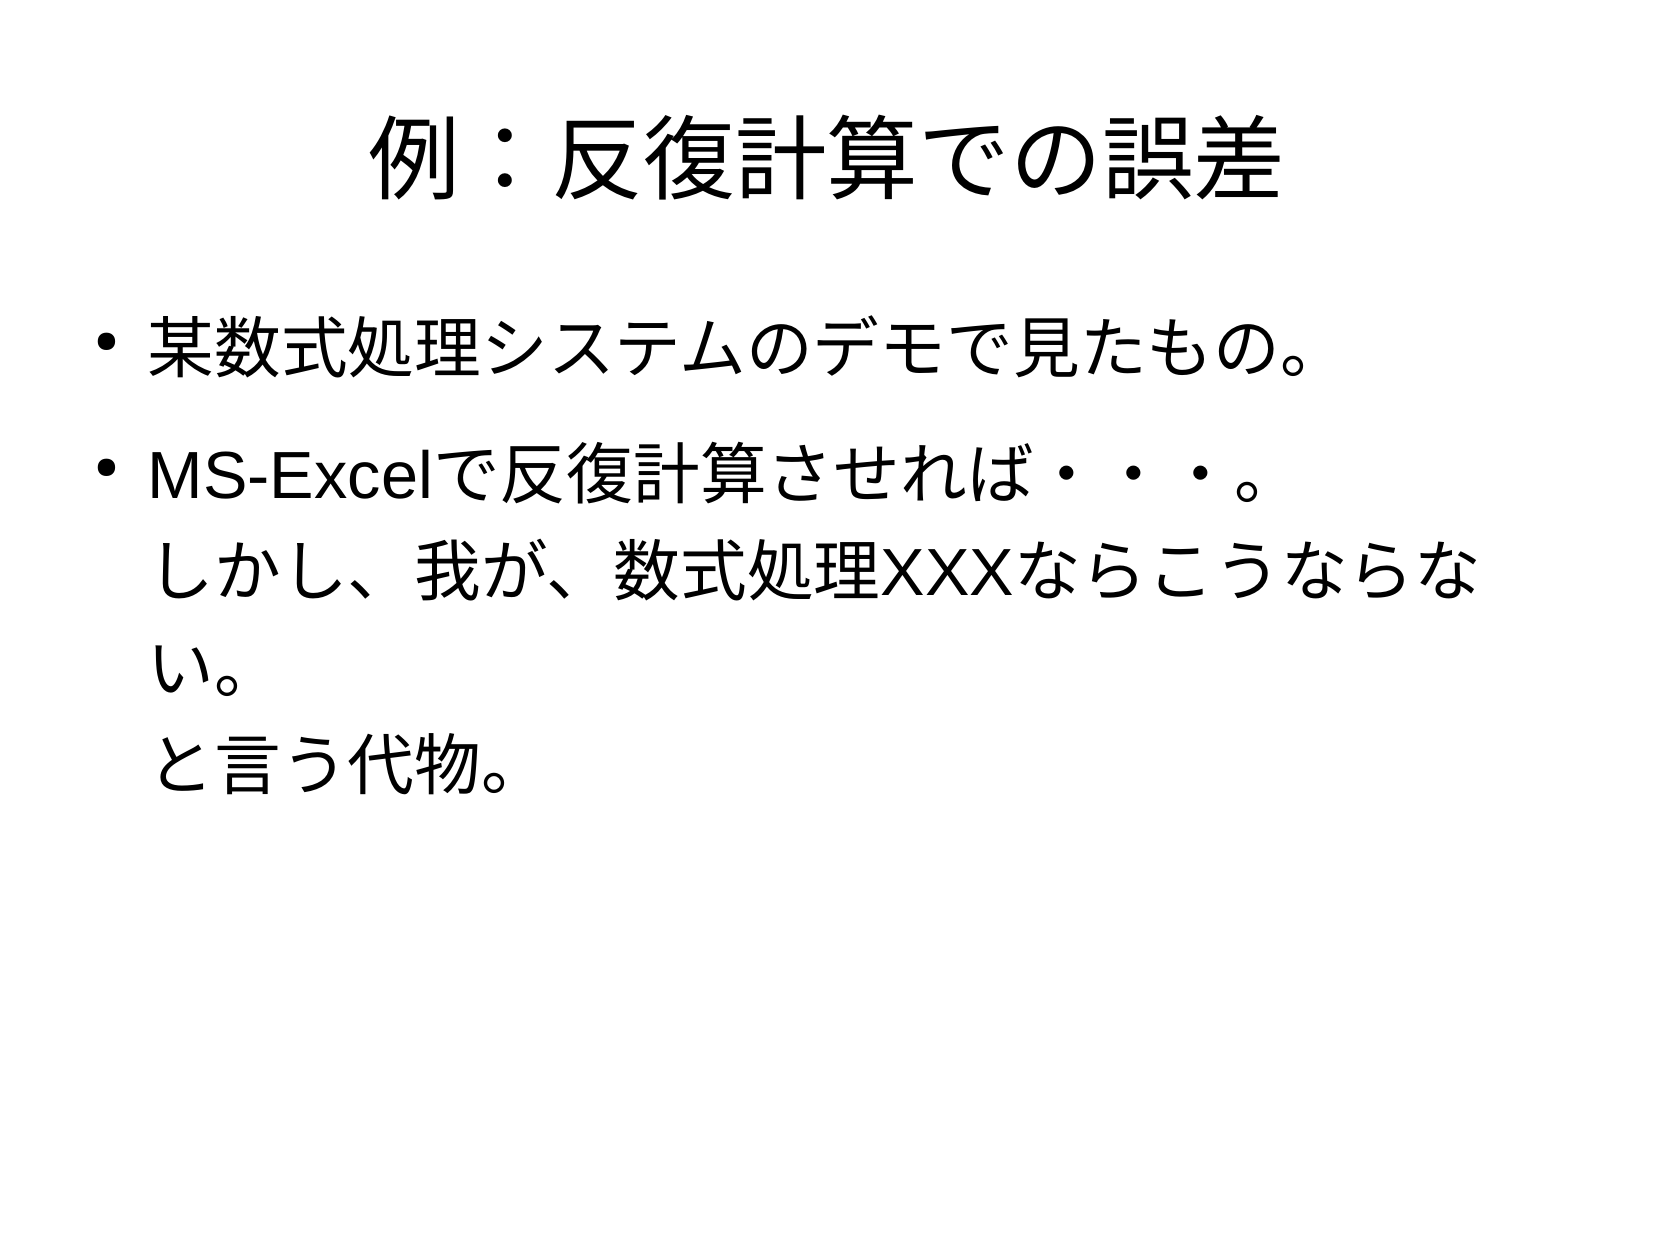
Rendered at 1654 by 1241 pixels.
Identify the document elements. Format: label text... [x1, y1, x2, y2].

title 例：反復計算での誤差 [82, 49, 1571, 257]
list 某数式処理システムのデモで見たもの。 MS-Excelで反復計算させれば・・・。 しかし、我が、数式処理XXXならこうならない。 と言う代物。 [76, 295, 1565, 1114]
